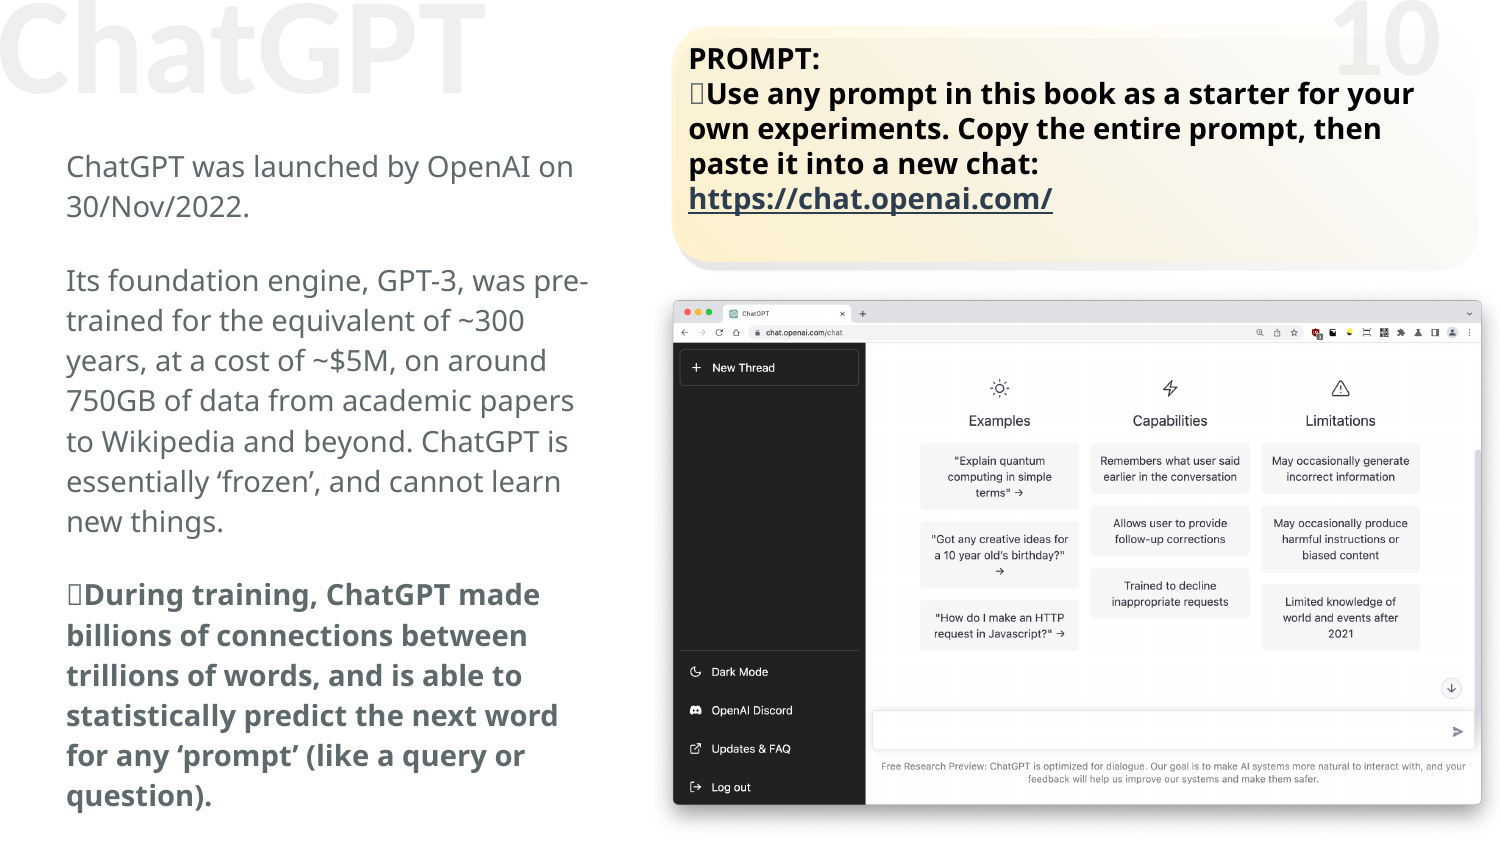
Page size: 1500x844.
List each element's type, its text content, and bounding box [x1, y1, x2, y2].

title ChatGPT [0, 0, 1435, 91]
picture [654, 280, 1500, 844]
subtitle 💡Use any prompt in this book as a starter for your own experiments. Copy the entire prompt, then paste it into a new chat: https://chat.openai.com/ [673, 60, 1471, 251]
list ChatGPT was launched by OpenAI on 30/Nov/2022. Its foundation engine, GPT-3, was pre-trained for the equivalent of ~300 years, at a cost of ~$5M, on around 750GB of data from academic papers to Wikipedia and beyond. ChatGPT is essentially ‘frozen’, and cannot learn new things. 💡During training, ChatGPT made billions of connections between trillions of words, and is able to statistically predict the next word for any ‘prompt’ (like a query or question). [51, 128, 615, 811]
